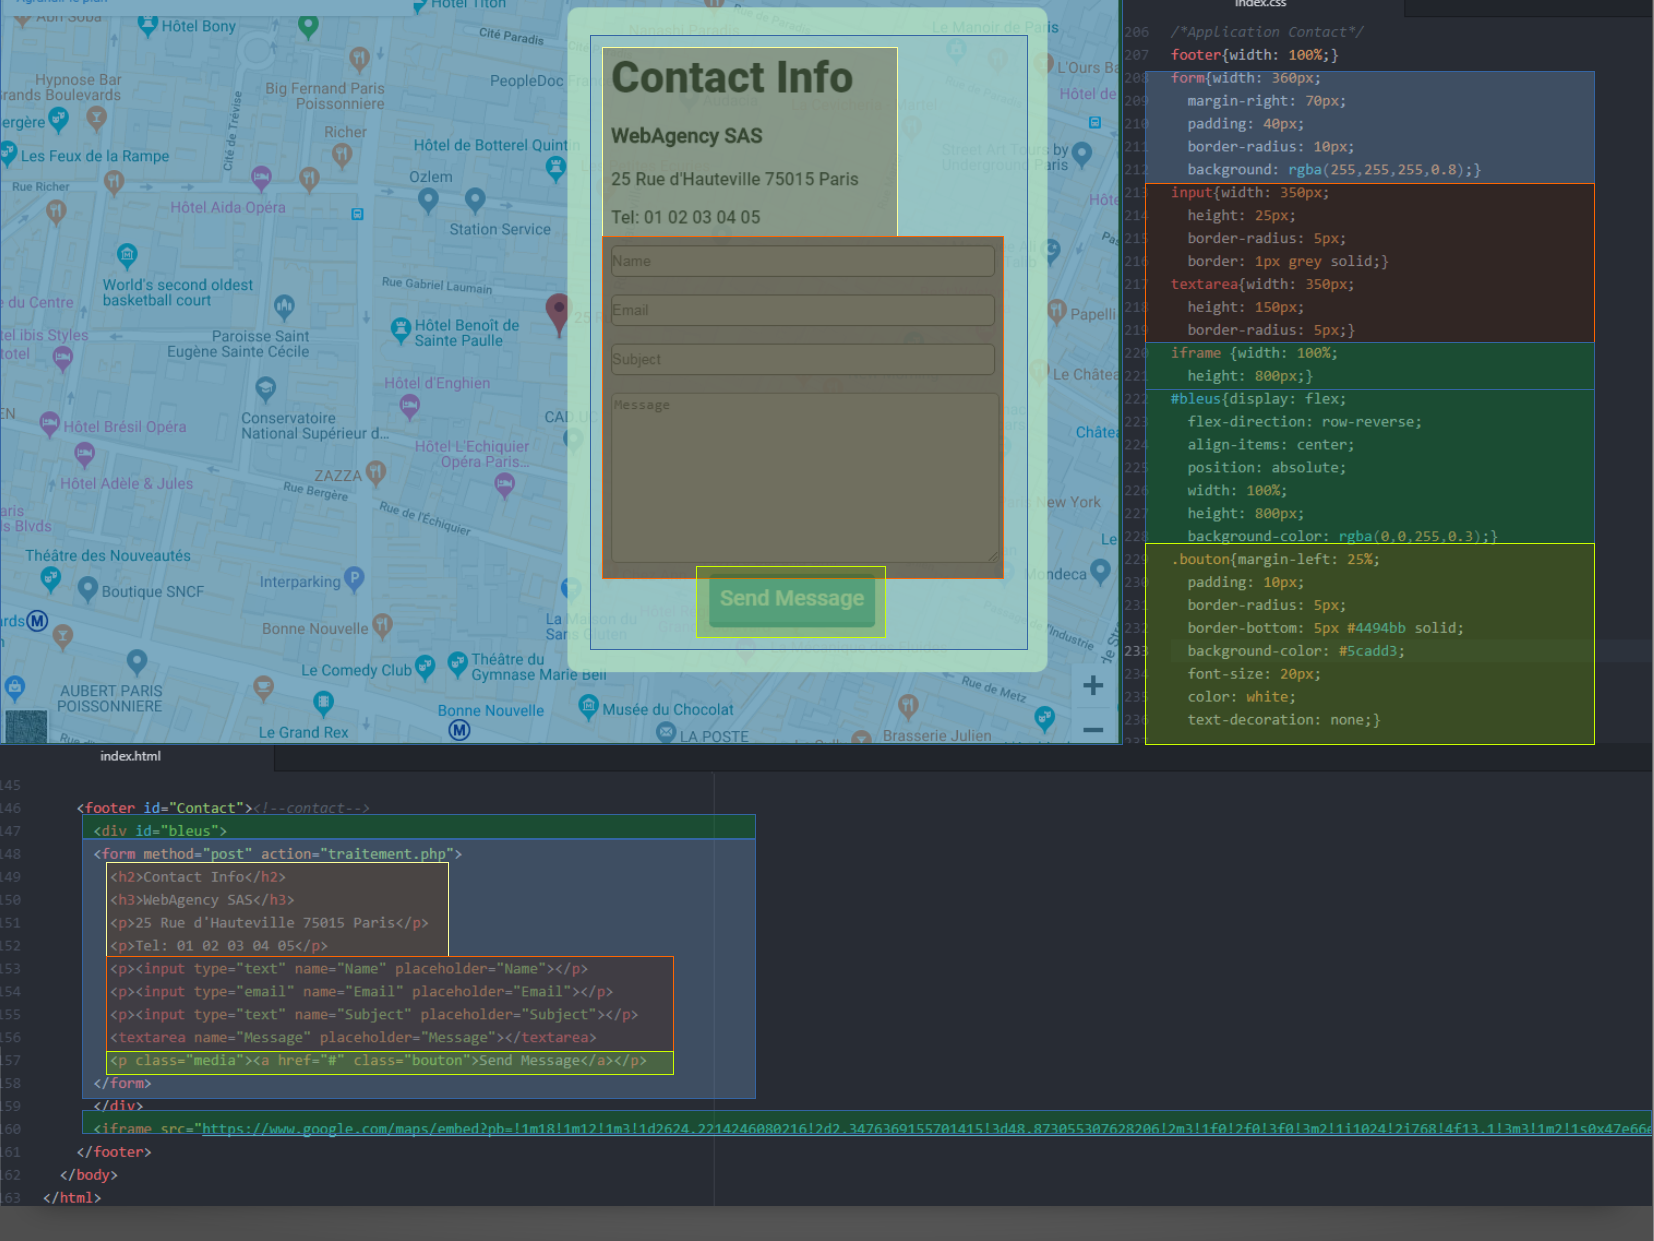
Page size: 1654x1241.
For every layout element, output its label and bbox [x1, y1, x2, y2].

picture [0, 0, 1652, 1206]
text_box [0, 0, 1123, 745]
text_box [82, 814, 756, 1099]
text_box [1145, 71, 1595, 745]
text_box [82, 1110, 1652, 1134]
